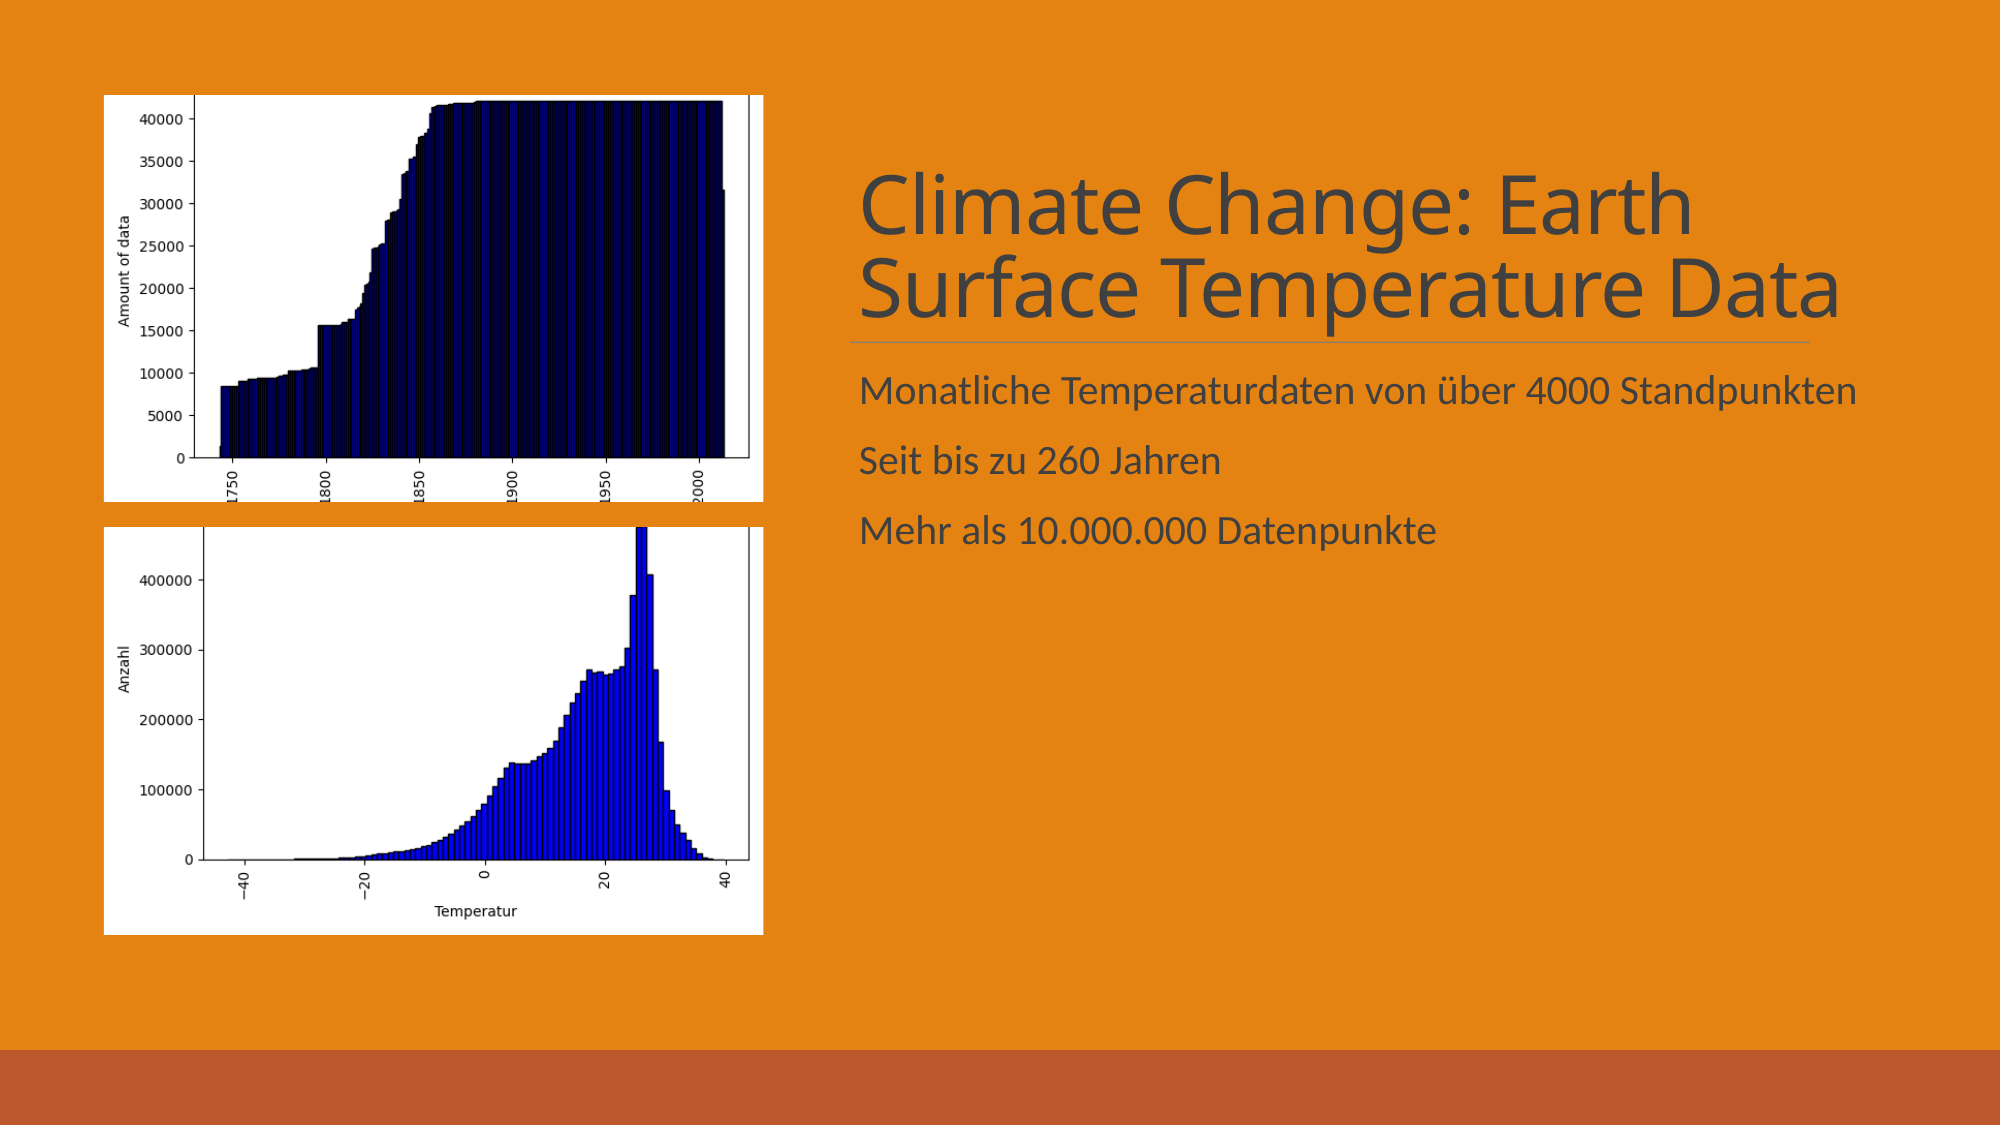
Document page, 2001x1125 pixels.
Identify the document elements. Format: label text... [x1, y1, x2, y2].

picture [103, 95, 764, 502]
picture [103, 527, 764, 935]
title Climate Change: Earth Surface Temperature Data [843, 104, 1895, 343]
text_box [0, 0, 2000, 1125]
list Monatliche Temperaturdaten von über 4000 Standpunkten Seit bis zu 260 Jahren Mehr als 10.000.000 Datenpunkte [843, 360, 1895, 963]
